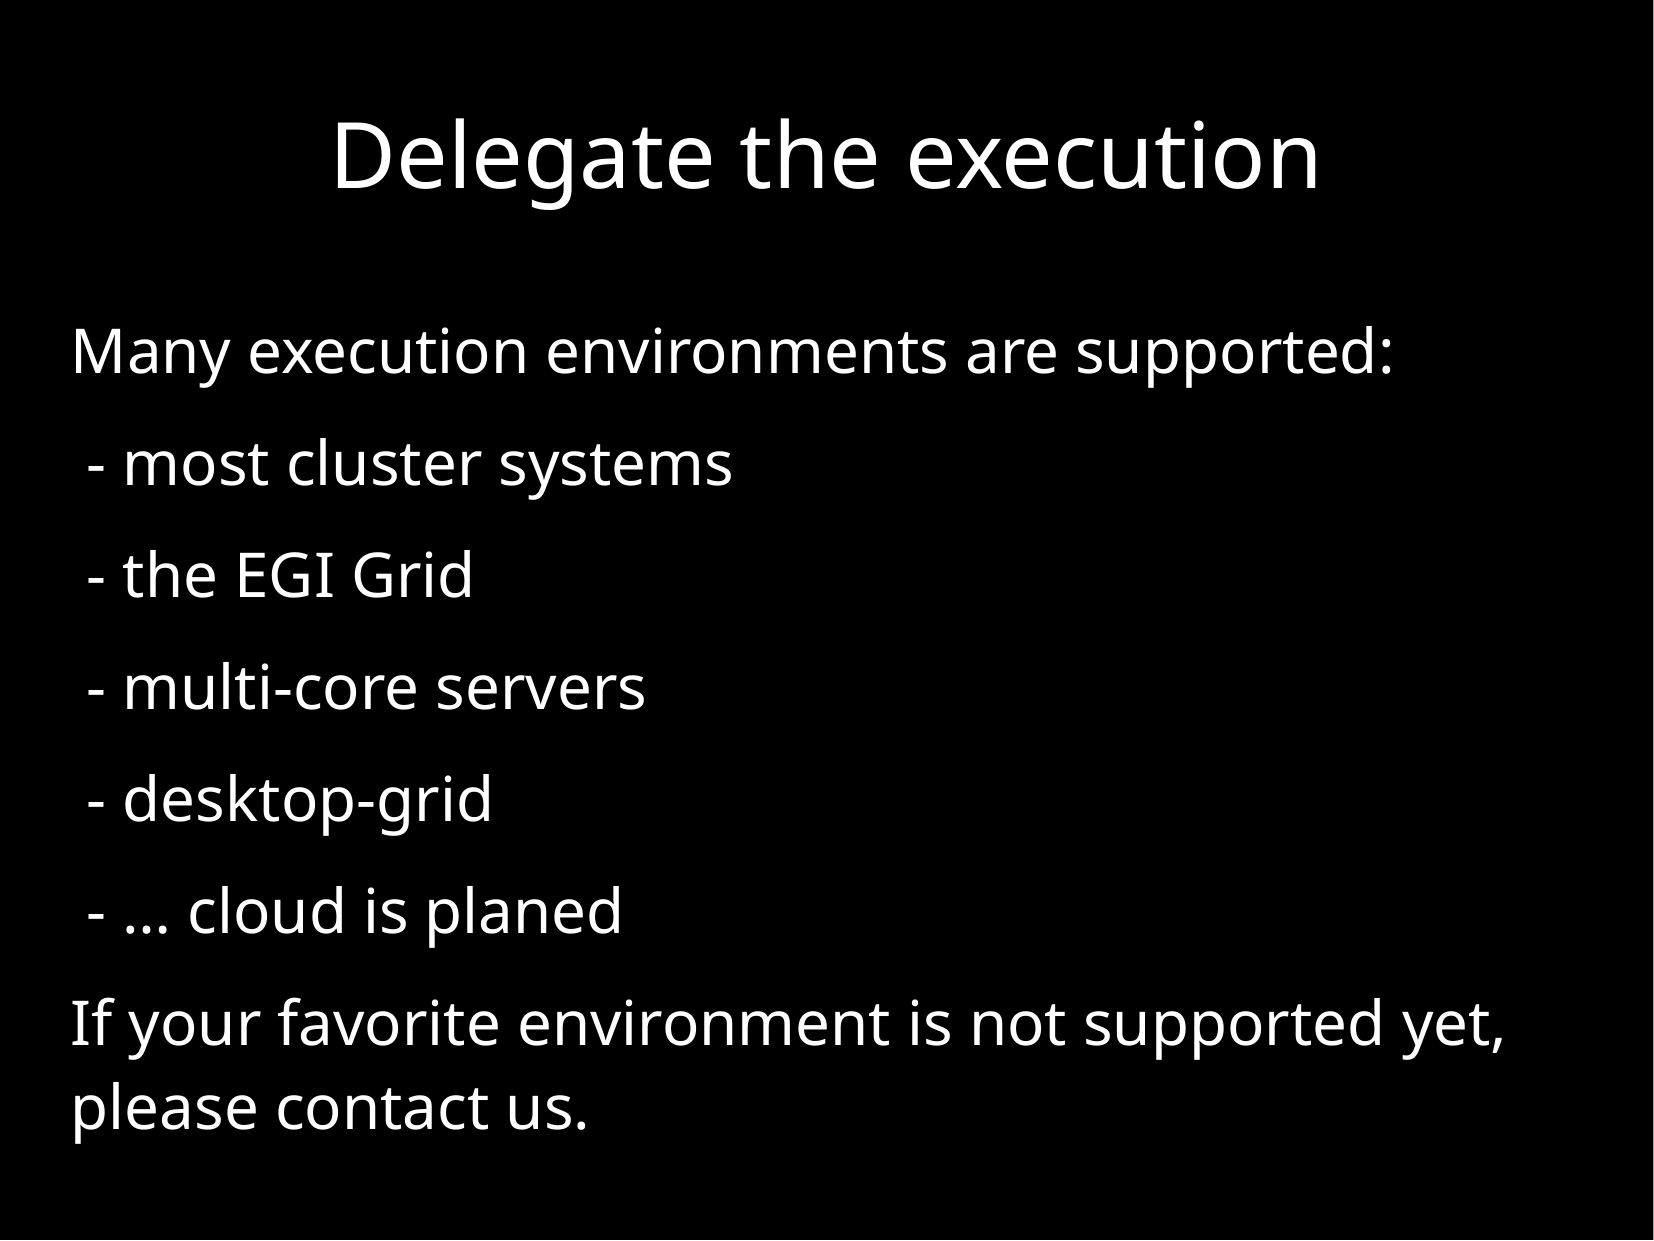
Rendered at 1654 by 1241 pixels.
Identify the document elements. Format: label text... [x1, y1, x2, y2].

list Many execution environments are supported: - most cluster systems - the EGI Grid - multi-core servers - desktop-grid - … cloud is planed If your favorite environment is not supported yet, please contact us. [70, 307, 1560, 1158]
title Delegate the execution [82, 49, 1571, 257]
